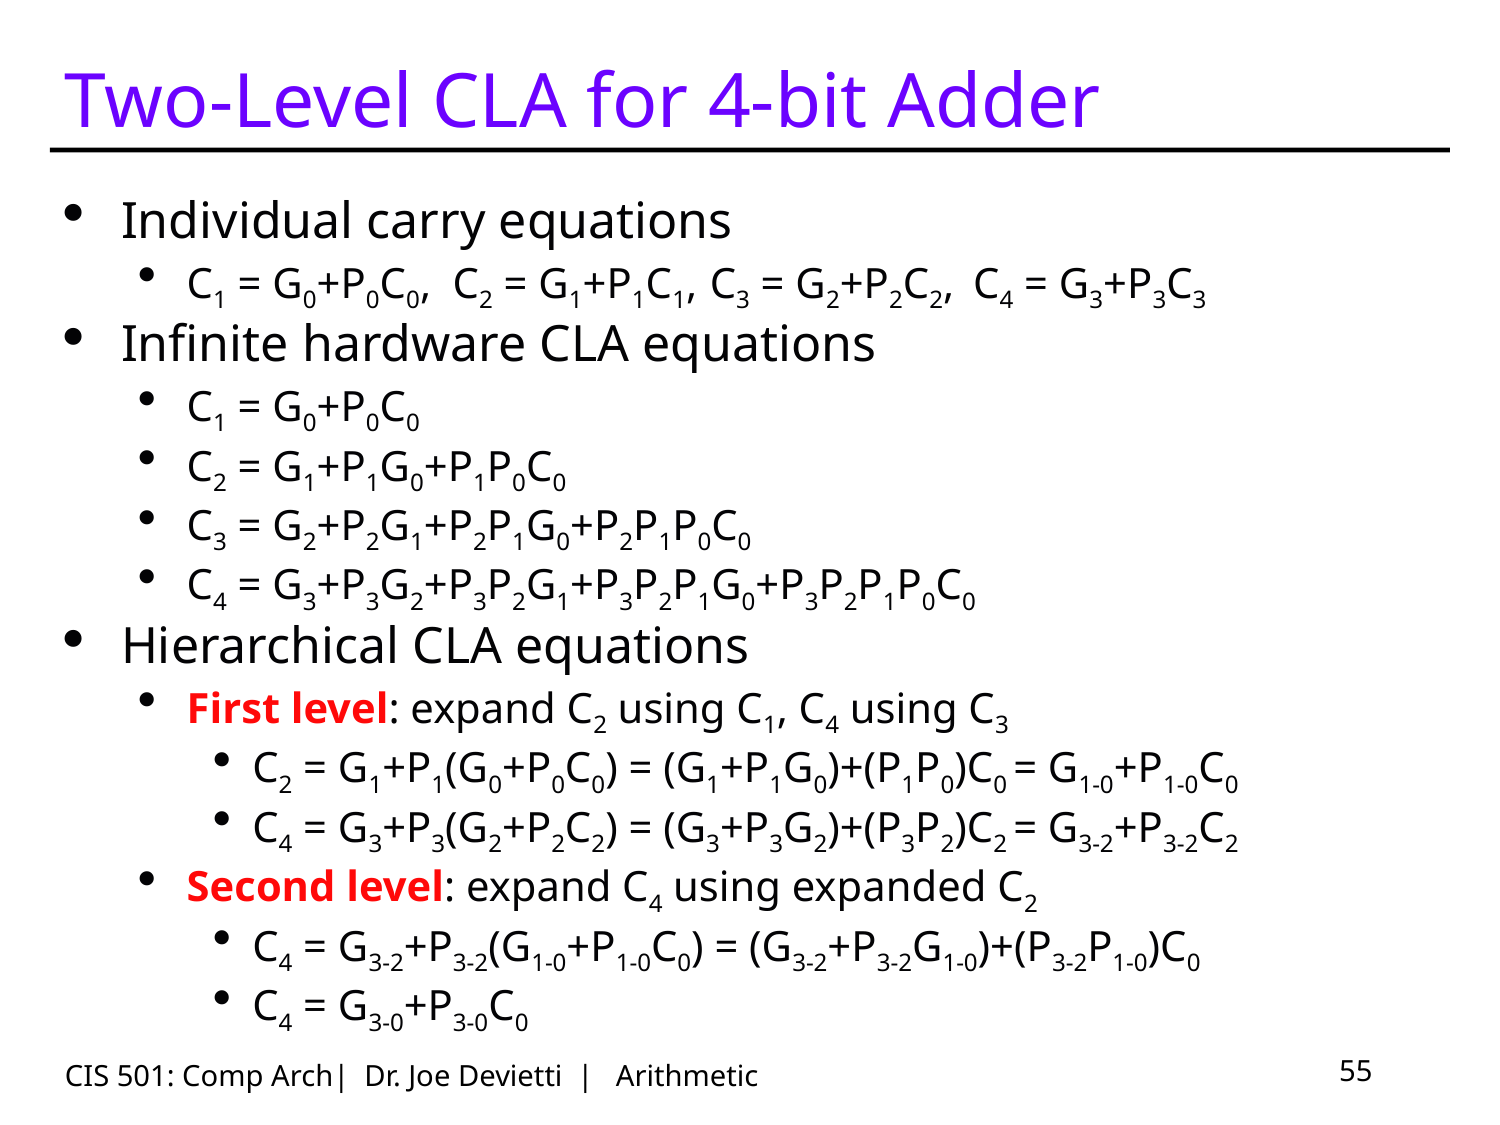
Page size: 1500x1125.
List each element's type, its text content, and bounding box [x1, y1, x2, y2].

text_box <number> [1074, 1049, 1388, 1100]
text_box CIS 501: Comp Arch| Dr. Joe Devietti | Arithmetic [49, 1049, 988, 1100]
text_box Two-Level CLA for 4-bit Adder [49, 37, 1363, 150]
text_box Individual carry equations C1 = G0+P0C0, C2 = G1+P1C1, C3 = G2+P2C2, C4 = G3+P3C3 Infinite hardware CLA equations C1 = G0+P0C0 C2 = G1+P1G0+P1P0C0 C3 = G2+P2G1+P2P1G0+P2P1P0C0 C4 = G3+P3G2+P3P2G1+P3P2P1G0+P3P2P1P0C0 Hierarchical CLA equations First level: expand C2 using C1, C4 using C3 C2 = G1+P1(G0+P0C0) = (G1+P1G0)+(P1P0)C0 = G1-0+P1-0C0 C4 = G3+P3(G2+P2C2) = (G3+P3G2)+(P3P2)C2 = G3-2+P3-2C2 Second level: expand C4 using expanded C2 C4 = G3-2+P3-2(G1-0+P1-0C0) = (G3-2+P3-2G1-0)+(P3-2P1-0)C0 C4 = G3-0+P3-0C0 [49, 187, 1450, 1025]
